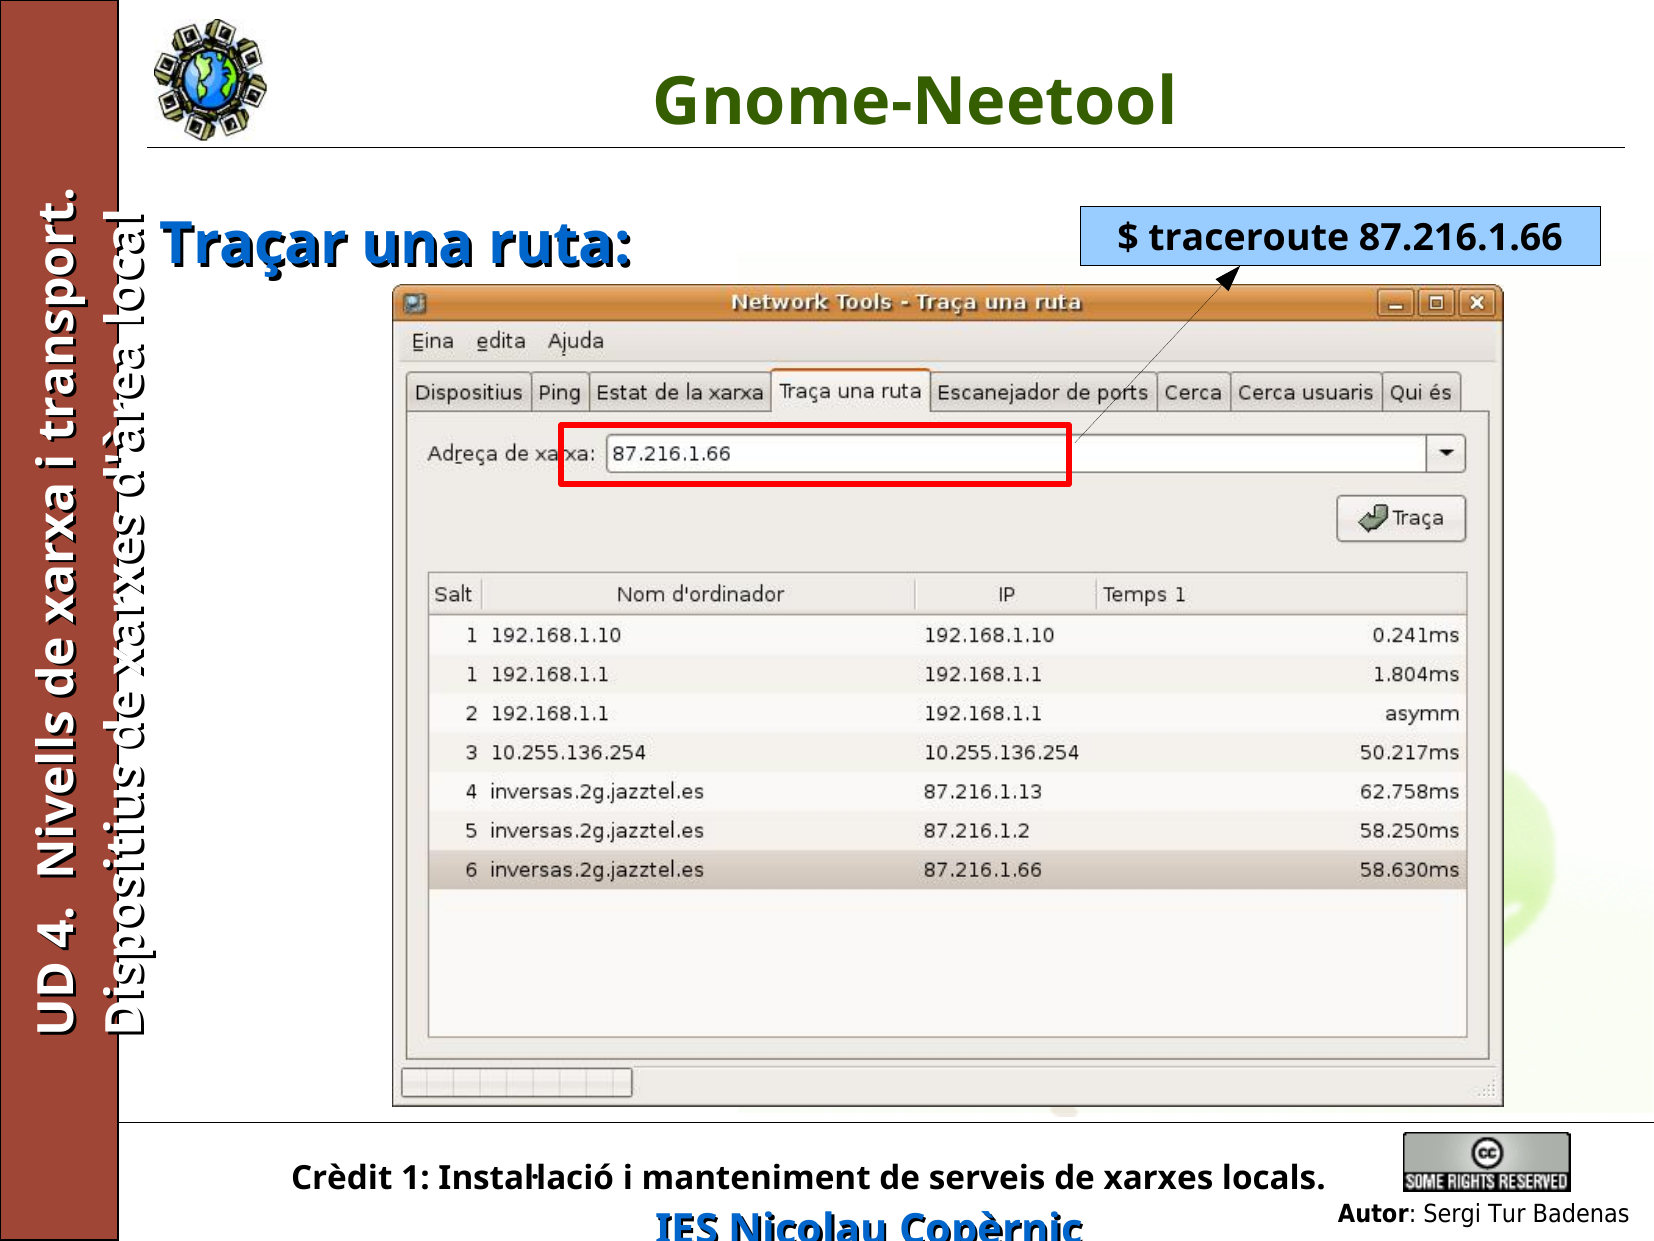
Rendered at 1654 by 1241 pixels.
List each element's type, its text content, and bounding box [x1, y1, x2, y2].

picture [392, 252, 1654, 1117]
title Gnome-Neetool [171, 49, 1654, 148]
picture [1403, 1132, 1571, 1192]
picture [154, 19, 268, 142]
text_box $ traceroute 87.216.1.66 [1080, 206, 1601, 266]
list Traçar una ruta: [141, 201, 1630, 1052]
